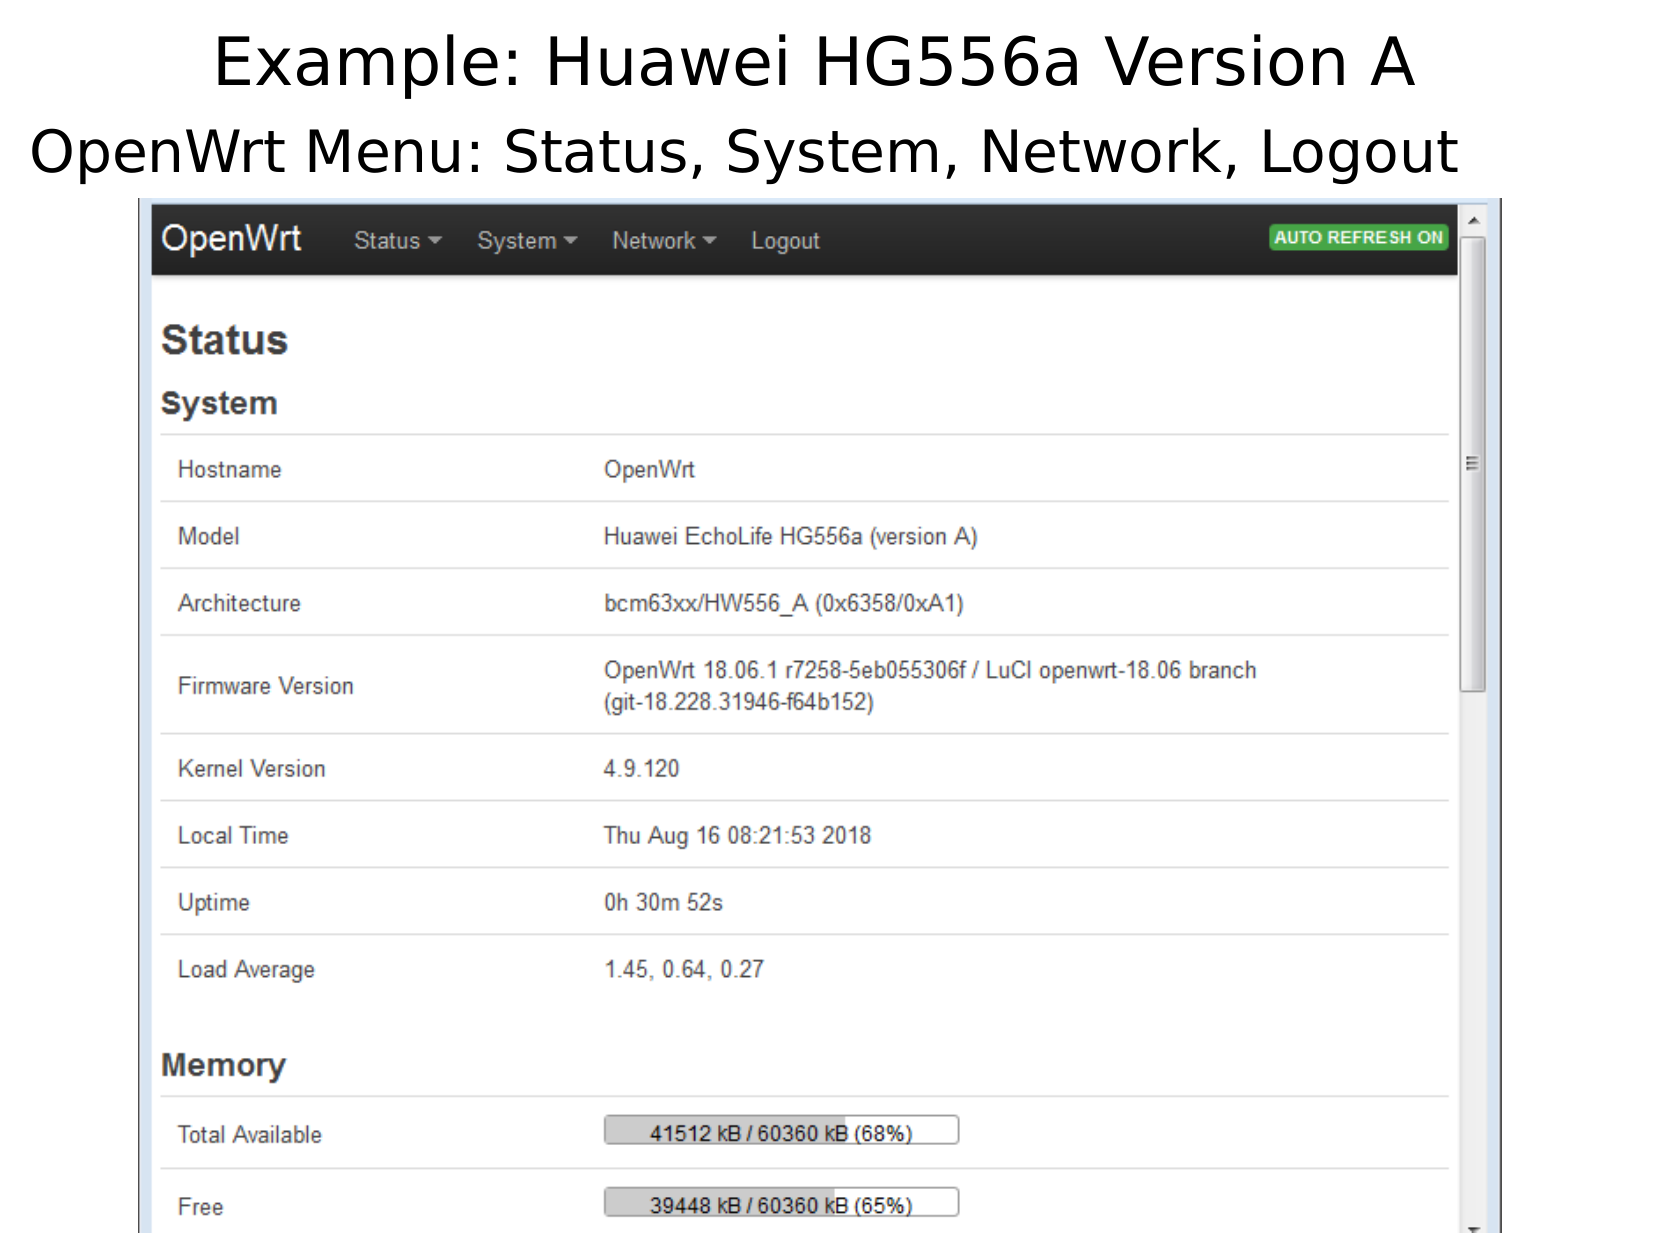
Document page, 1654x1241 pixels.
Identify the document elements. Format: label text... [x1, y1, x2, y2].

title Example: Huawei HG556a Version A [70, 23, 1560, 102]
text_box OpenWrt Menu: Status, System, Network, Logout [14, 111, 1645, 199]
picture [138, 198, 1502, 1234]
